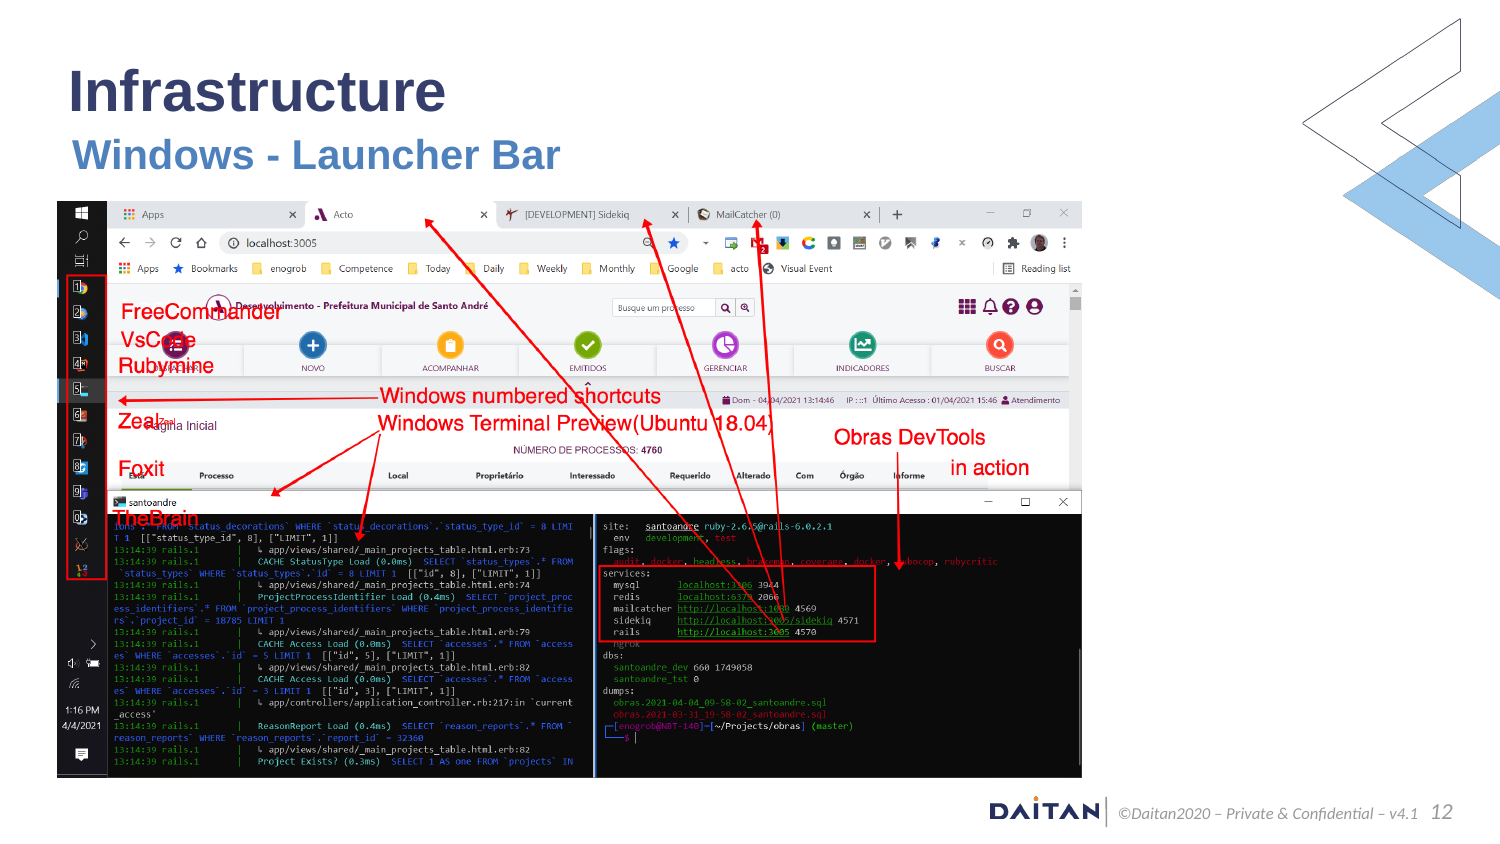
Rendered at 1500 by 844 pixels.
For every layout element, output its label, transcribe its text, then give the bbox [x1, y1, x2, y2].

picture [57, 201, 1082, 778]
title Infrastructure [57, 50, 1289, 126]
picture [1303, 20, 1500, 300]
subtitle Windows - Launcher Bar [57, 126, 1289, 172]
picture [990, 796, 1099, 819]
